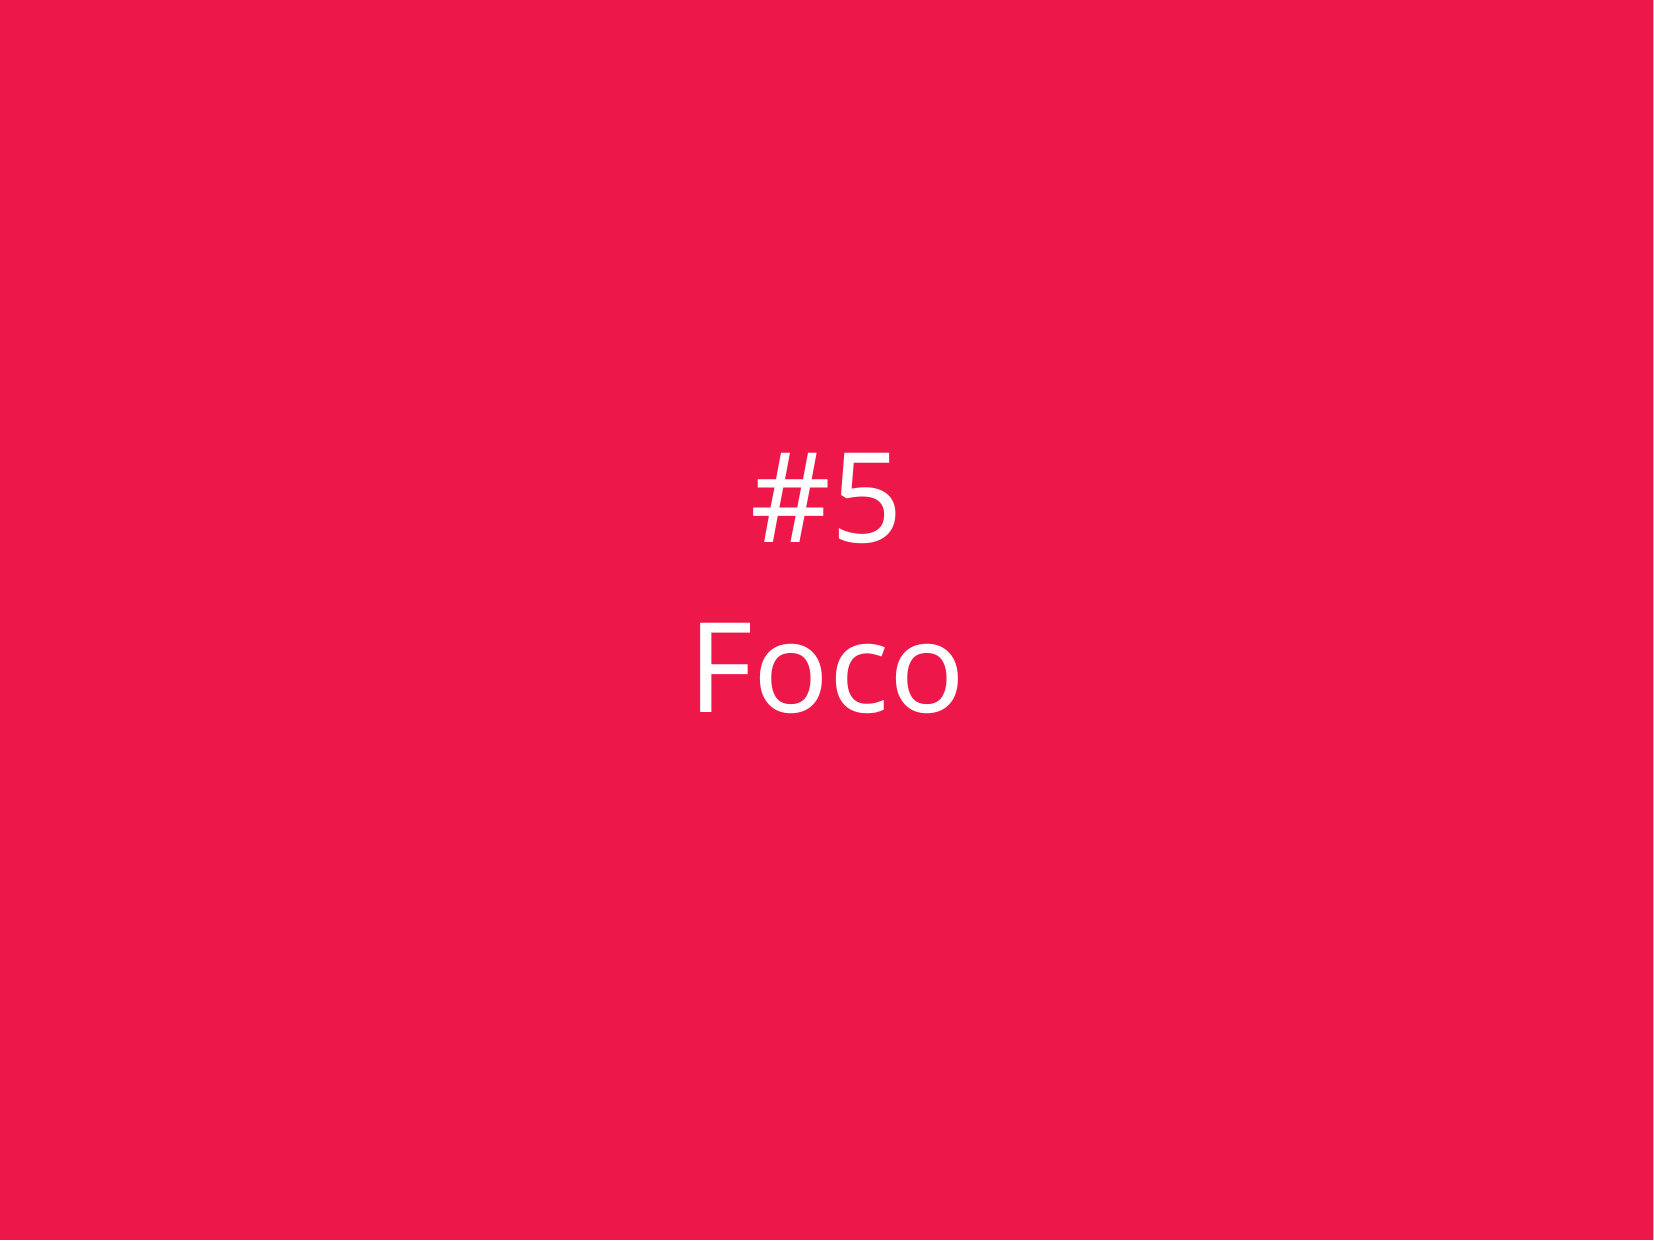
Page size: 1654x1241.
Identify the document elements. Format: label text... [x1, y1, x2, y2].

subtitle #5 Foco [82, 404, 1571, 754]
